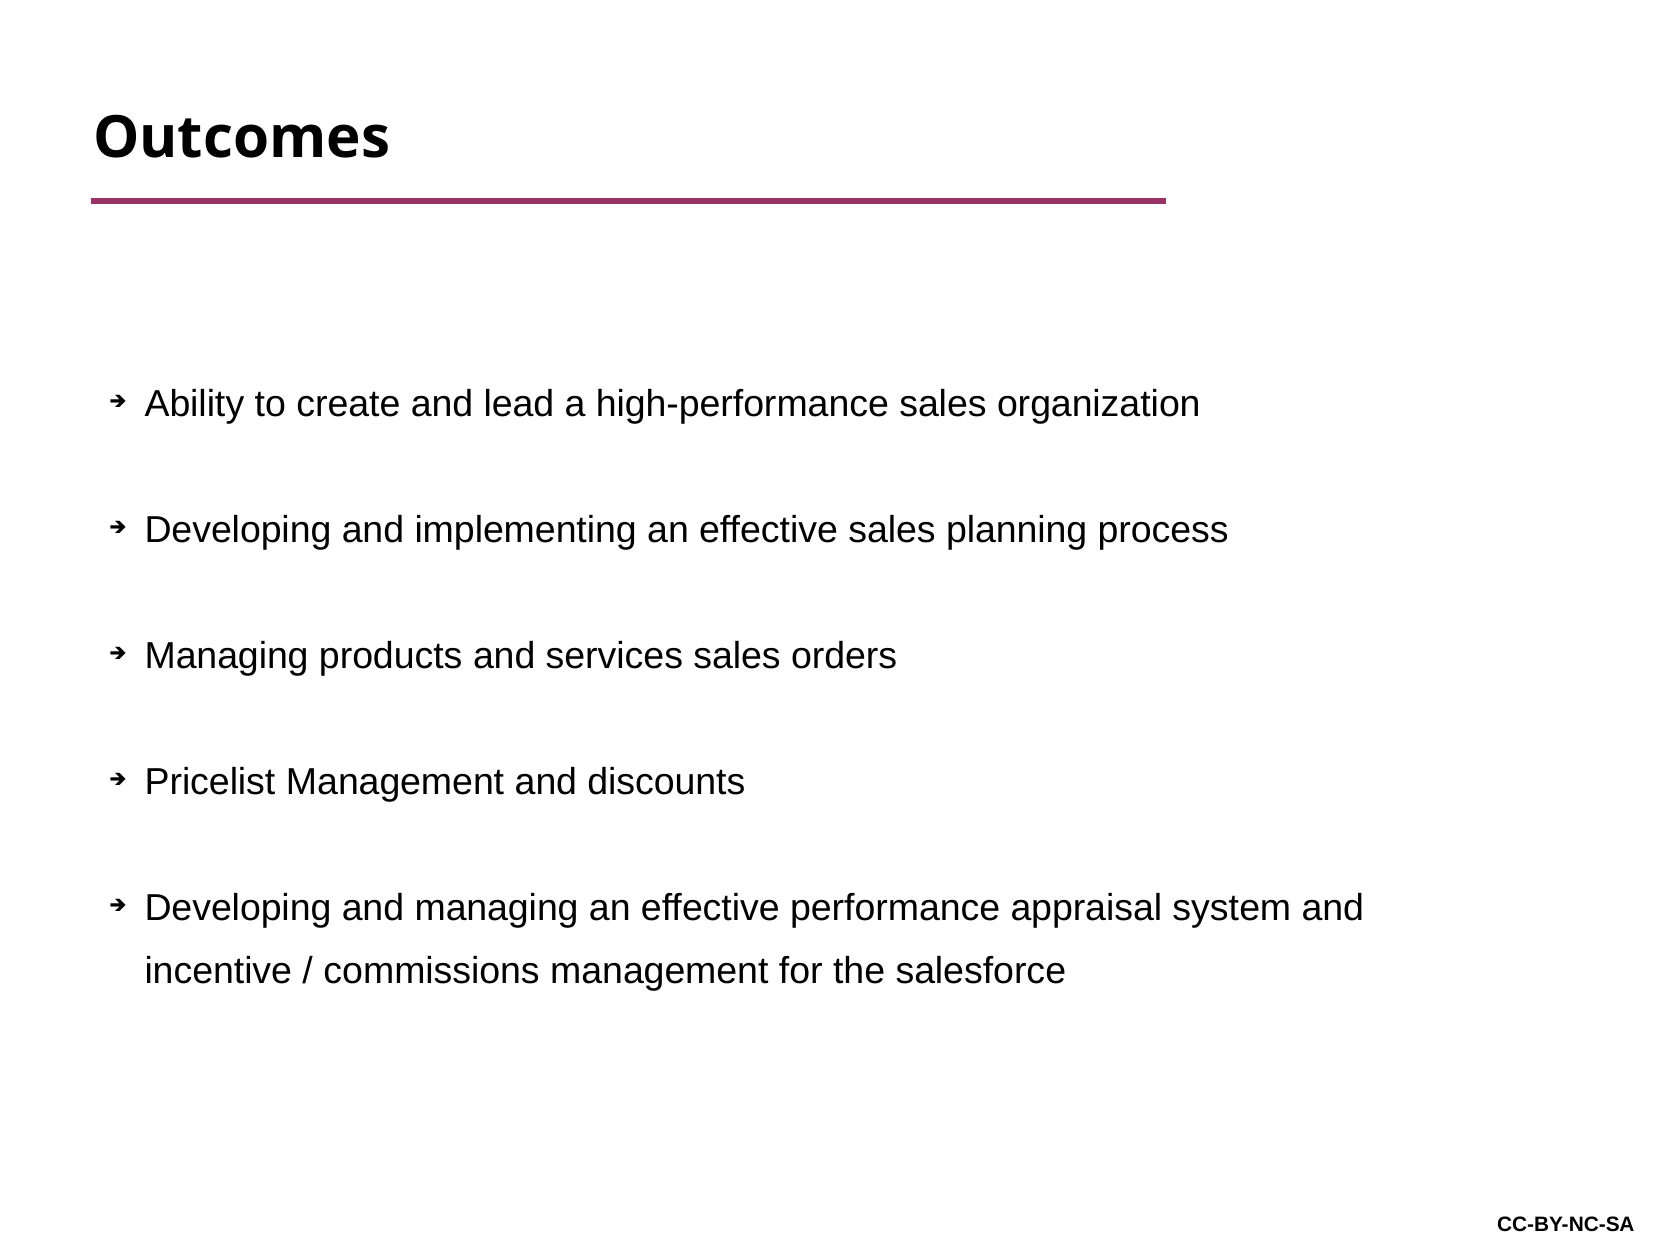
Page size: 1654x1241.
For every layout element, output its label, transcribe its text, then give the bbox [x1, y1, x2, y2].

title Outcomes [93, 31, 1570, 239]
text_box CC-BY-NC-SA [1482, 1204, 1654, 1241]
text_box Ability to create and lead a high-performance sales organization Developing and implementing an effective sales planning process Managing products and services sales orders Pricelist Management and discounts Developing and managing an effective performance appraisal system and incentive / commissions management for the salesforce [94, 354, 1418, 1104]
